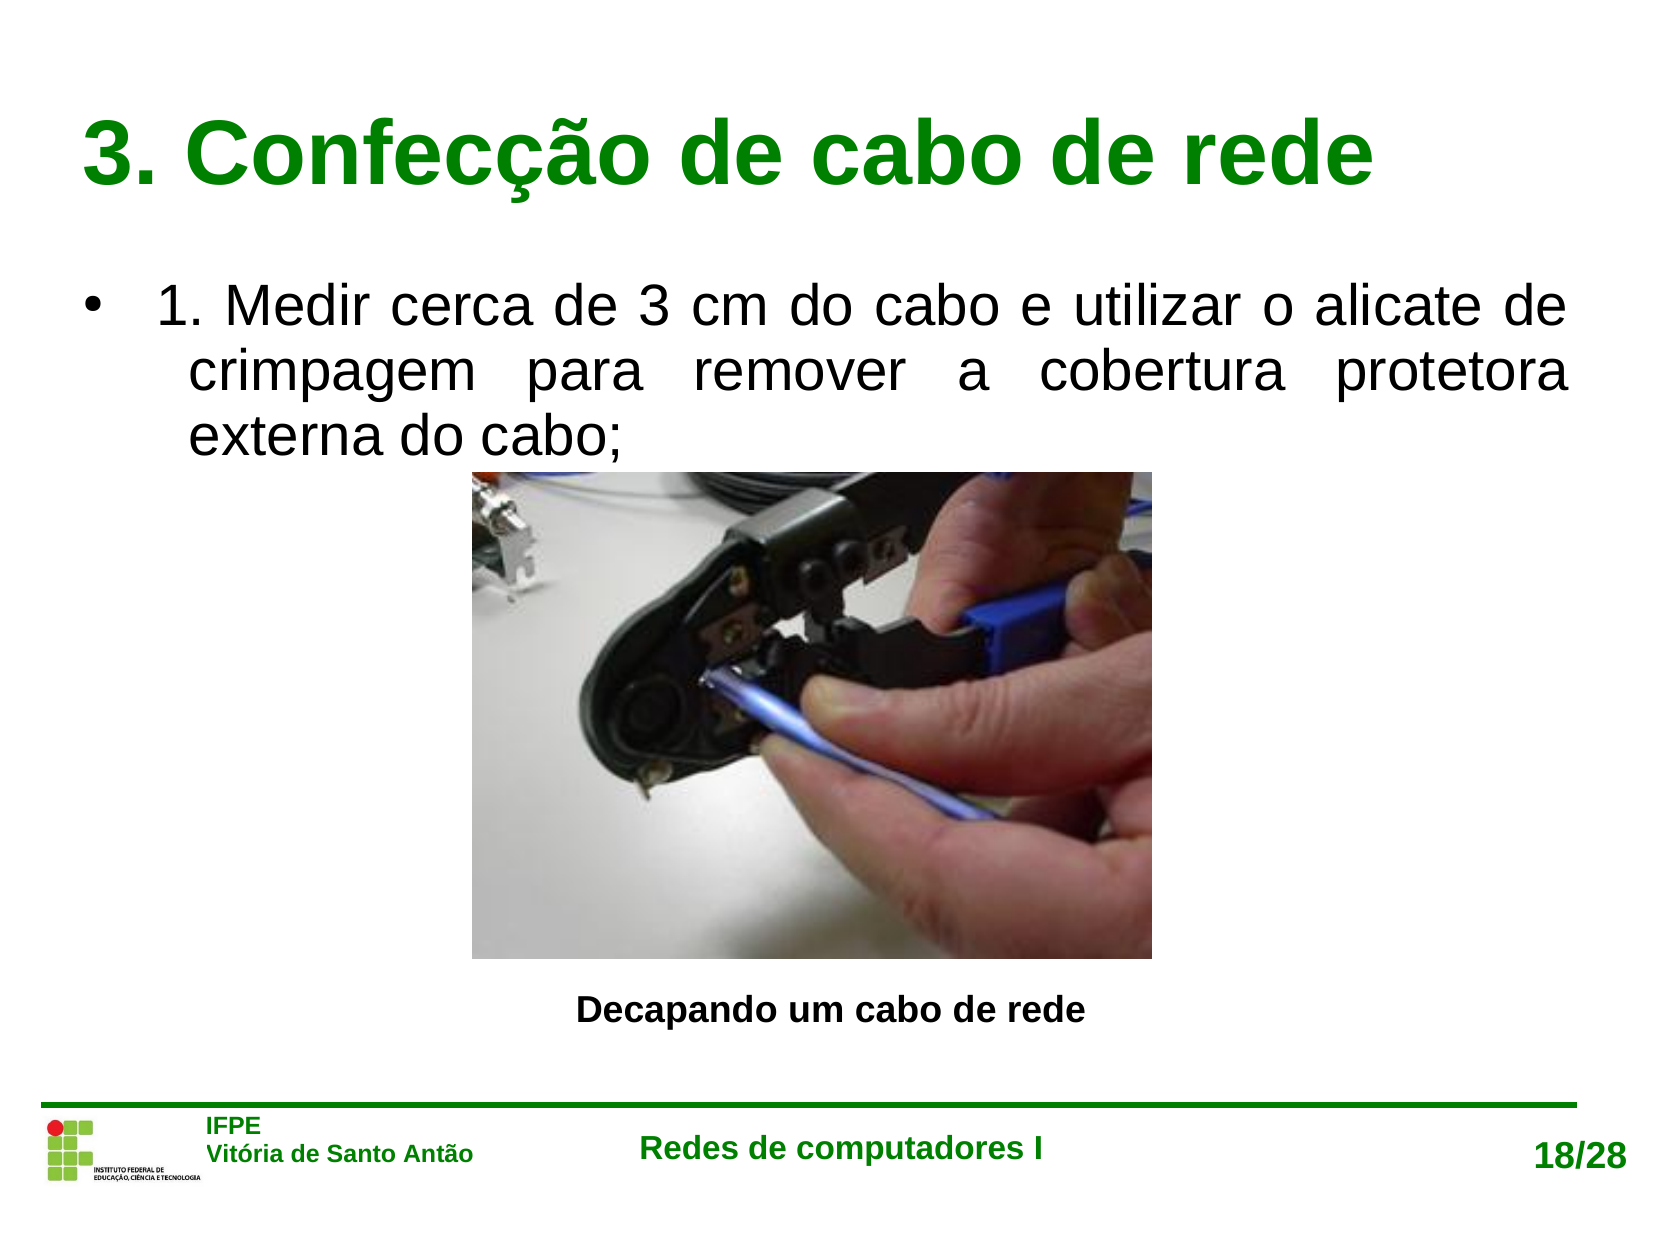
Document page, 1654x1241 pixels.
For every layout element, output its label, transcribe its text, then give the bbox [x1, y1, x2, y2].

picture [39, 1111, 207, 1191]
title 3. Confecção de cabo de rede [82, 49, 1571, 257]
text_box Decapando um cabo de rede [561, 981, 1182, 1038]
list 1. Medir cerca de 3 cm do cabo e utilizar o alicate de crimpagem para remover a cobertura protetora externa do cabo; [82, 272, 1571, 1091]
picture [472, 472, 1152, 959]
